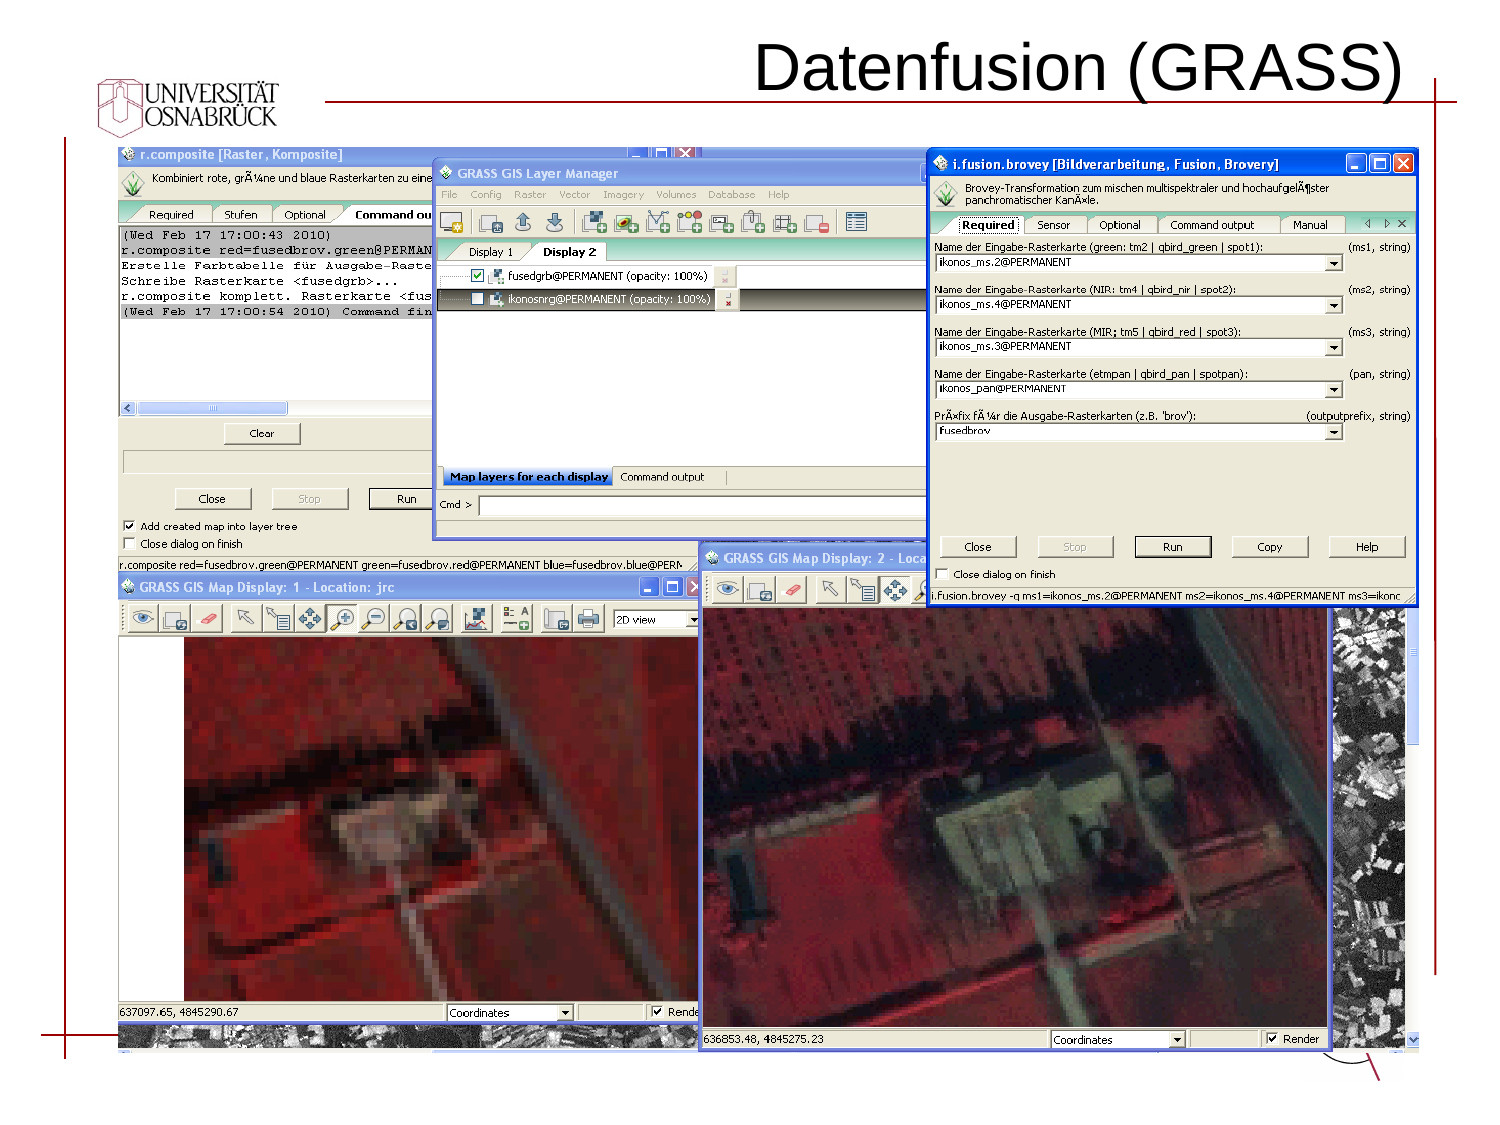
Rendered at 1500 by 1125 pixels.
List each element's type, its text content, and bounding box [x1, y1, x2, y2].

picture [97, 79, 279, 138]
title Datenfusion (GRASS) [413, 4, 1421, 130]
picture [118, 147, 1419, 1081]
